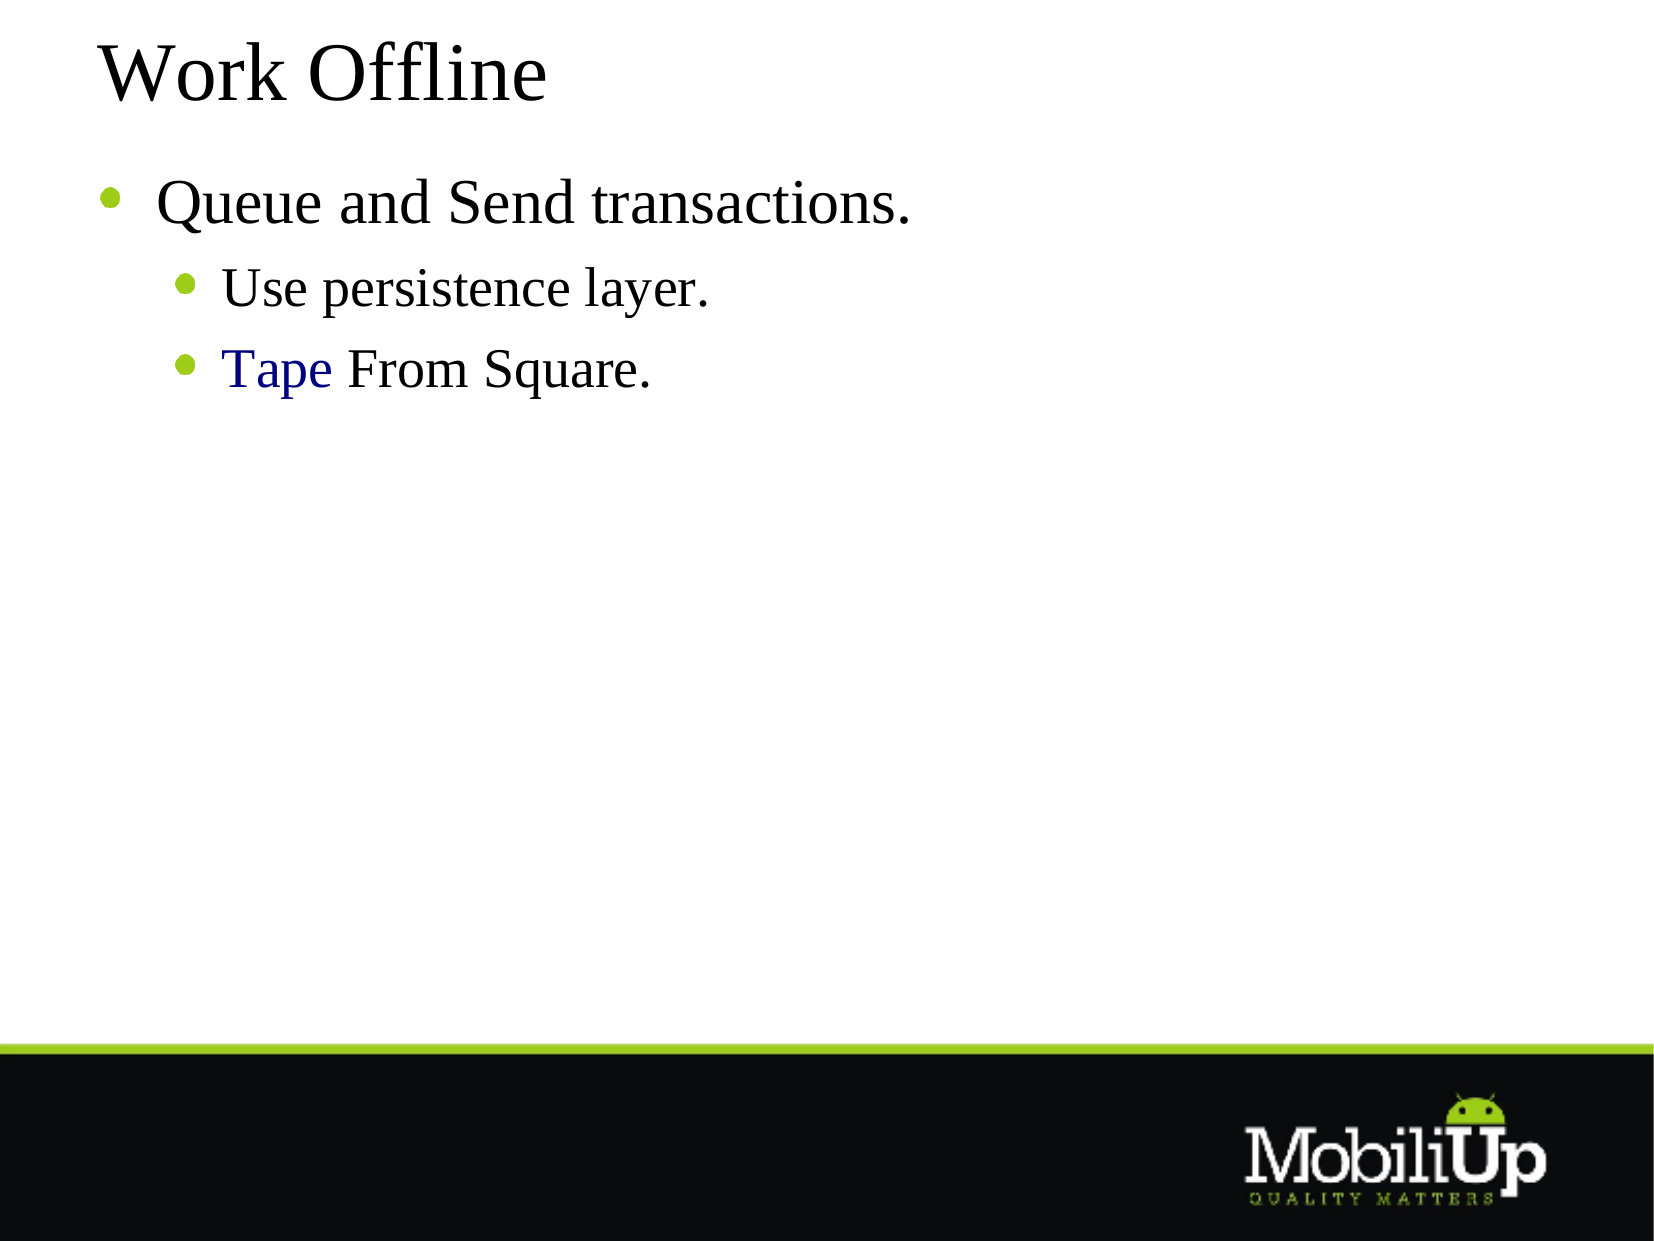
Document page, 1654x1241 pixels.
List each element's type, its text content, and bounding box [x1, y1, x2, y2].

picture [0, 0, 1654, 1241]
list Queue and Send transactions. Use persistence layer. Tape From Square. [85, 151, 1574, 871]
title Work Offline [82, 9, 1571, 125]
